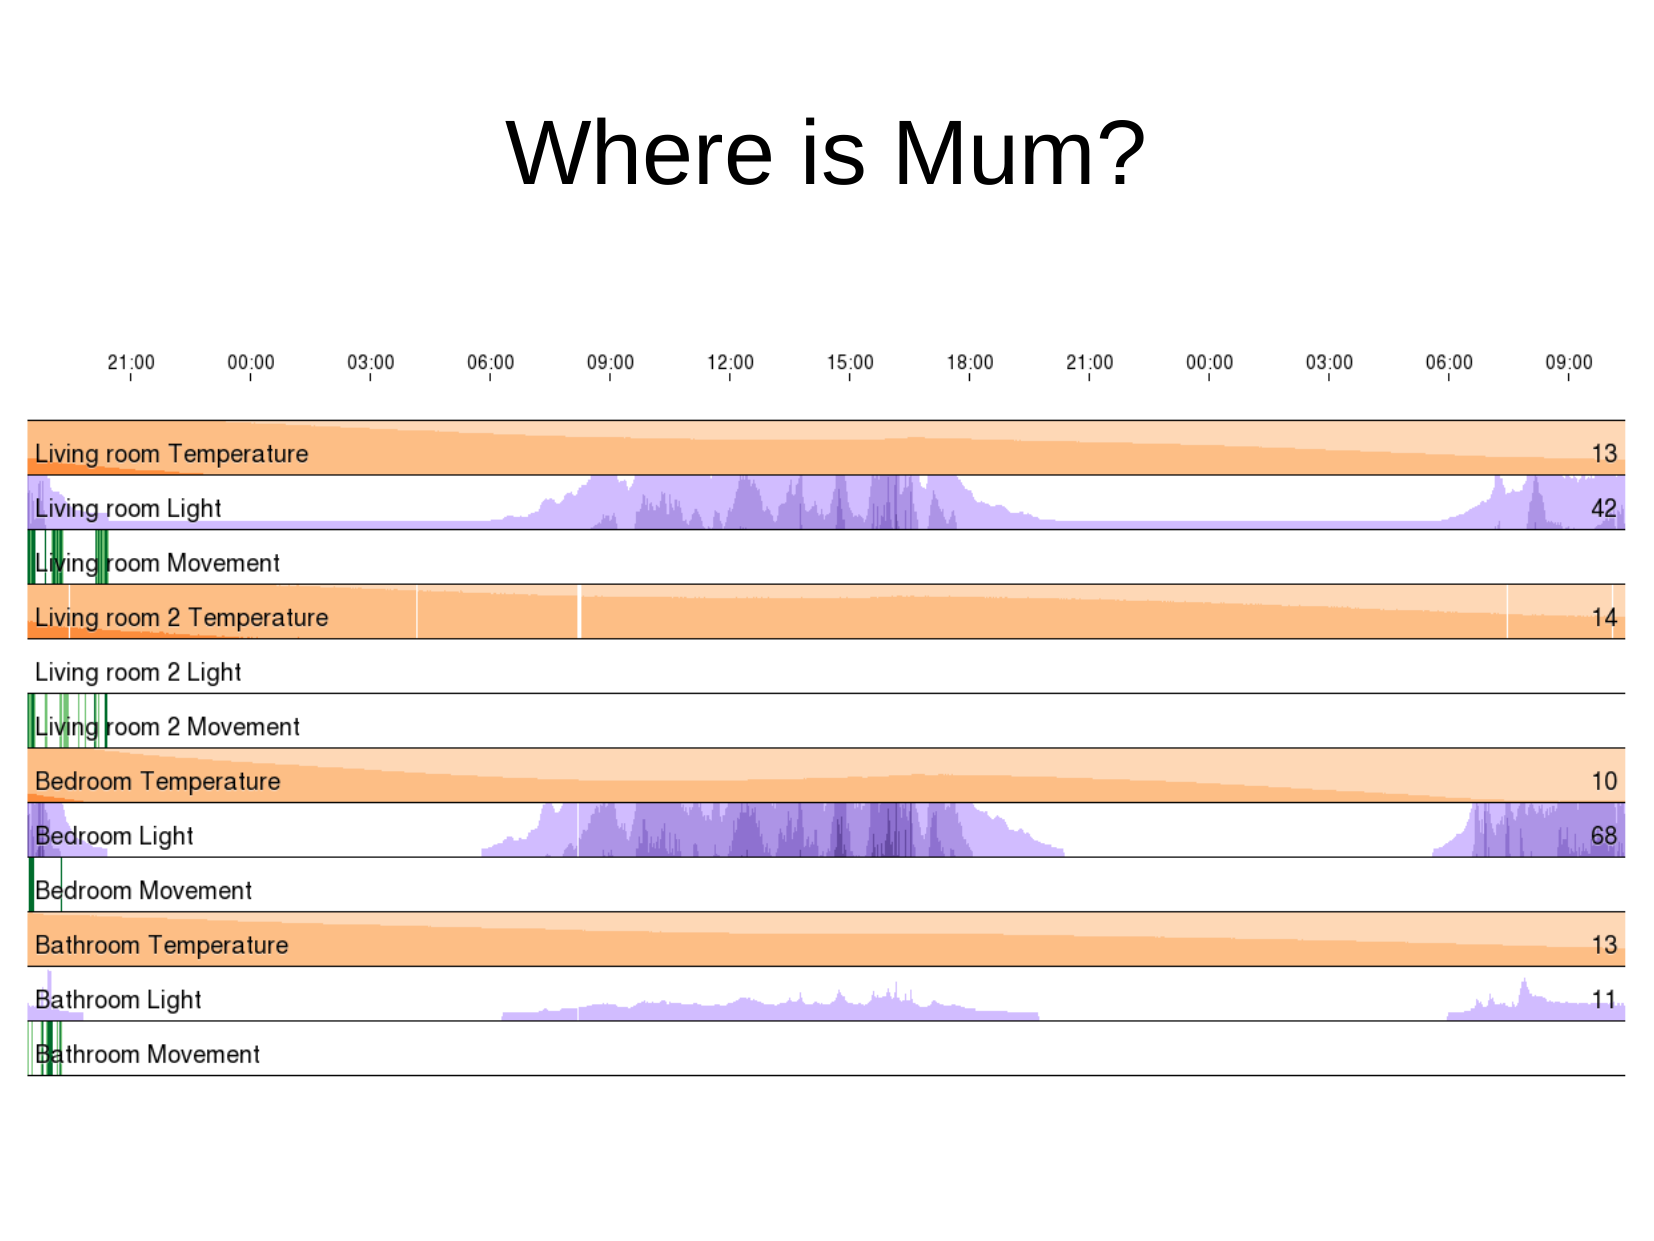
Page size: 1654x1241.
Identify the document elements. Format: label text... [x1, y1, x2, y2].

picture [1, 332, 1654, 1103]
title Where is Mum? [82, 49, 1571, 257]
